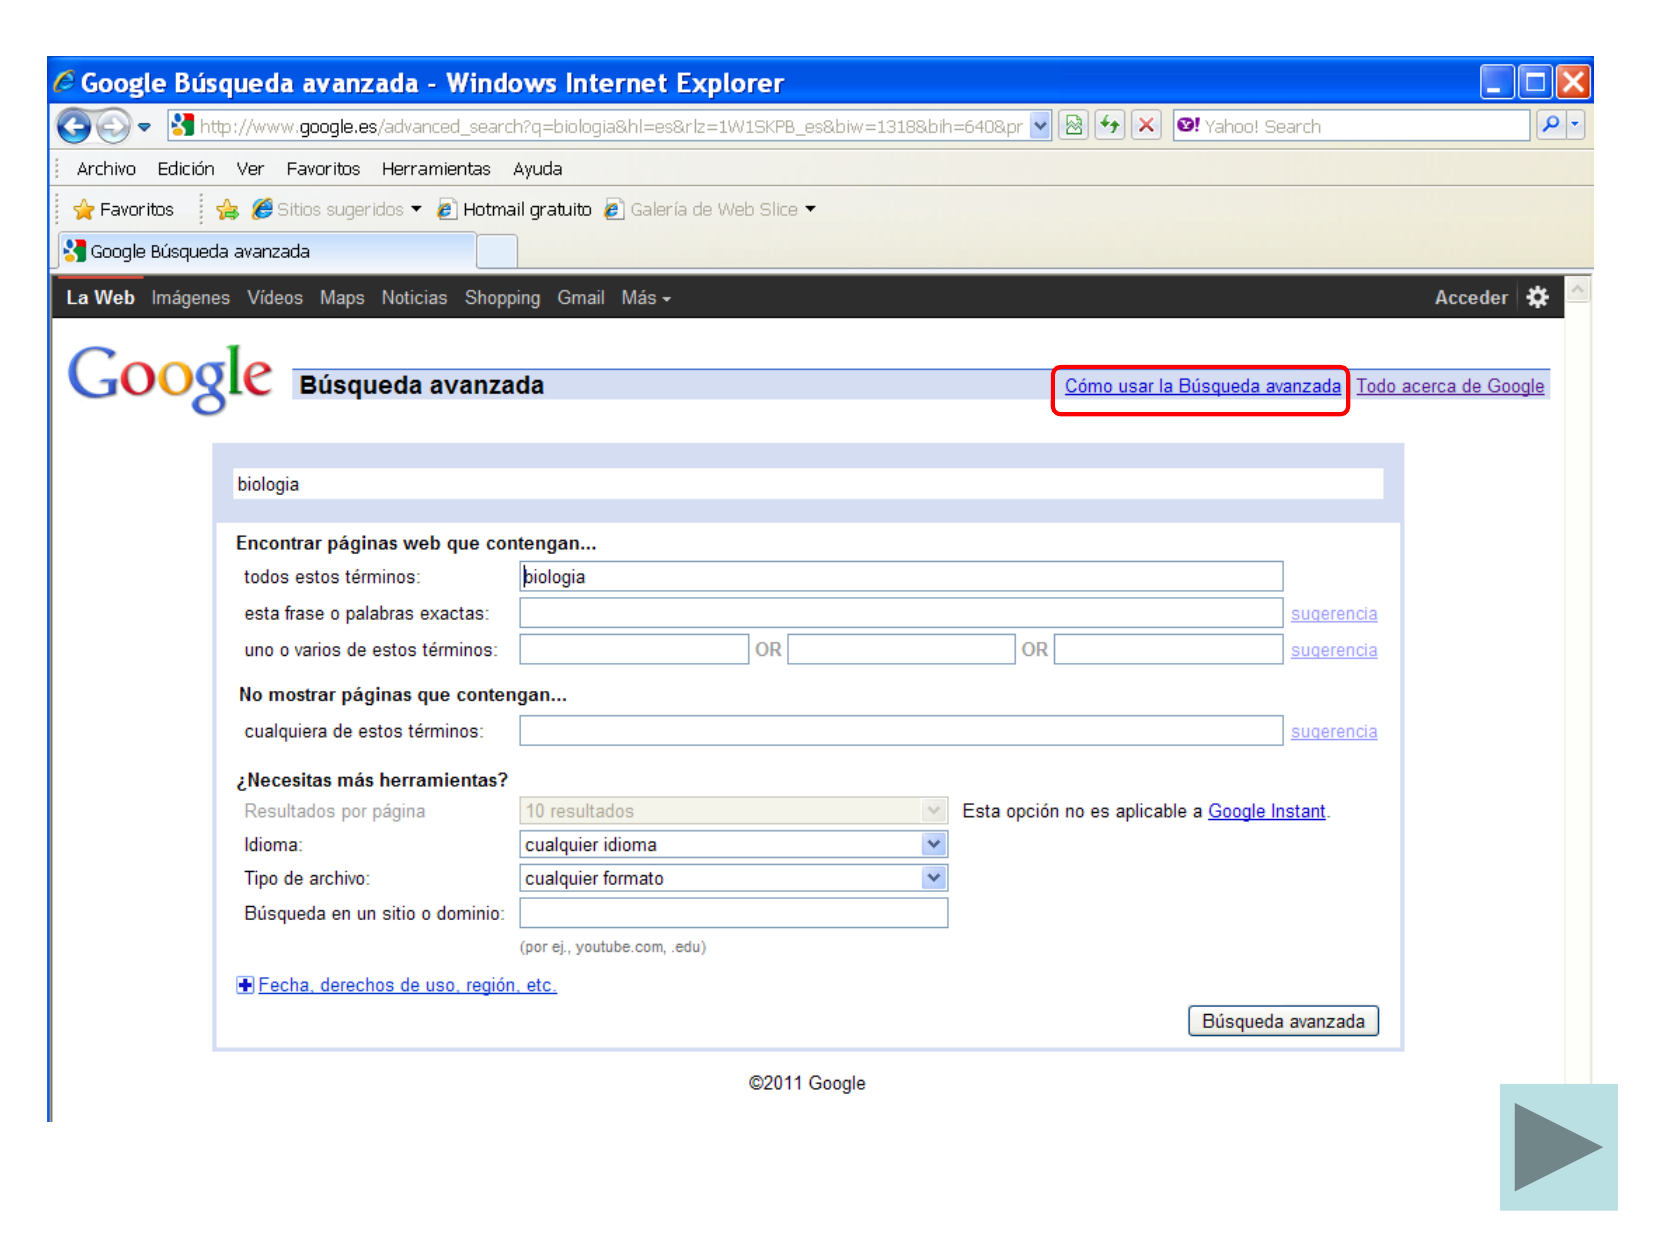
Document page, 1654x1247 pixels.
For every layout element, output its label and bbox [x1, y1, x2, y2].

picture [47, 56, 1594, 1122]
text_box [1499, 1083, 1618, 1211]
